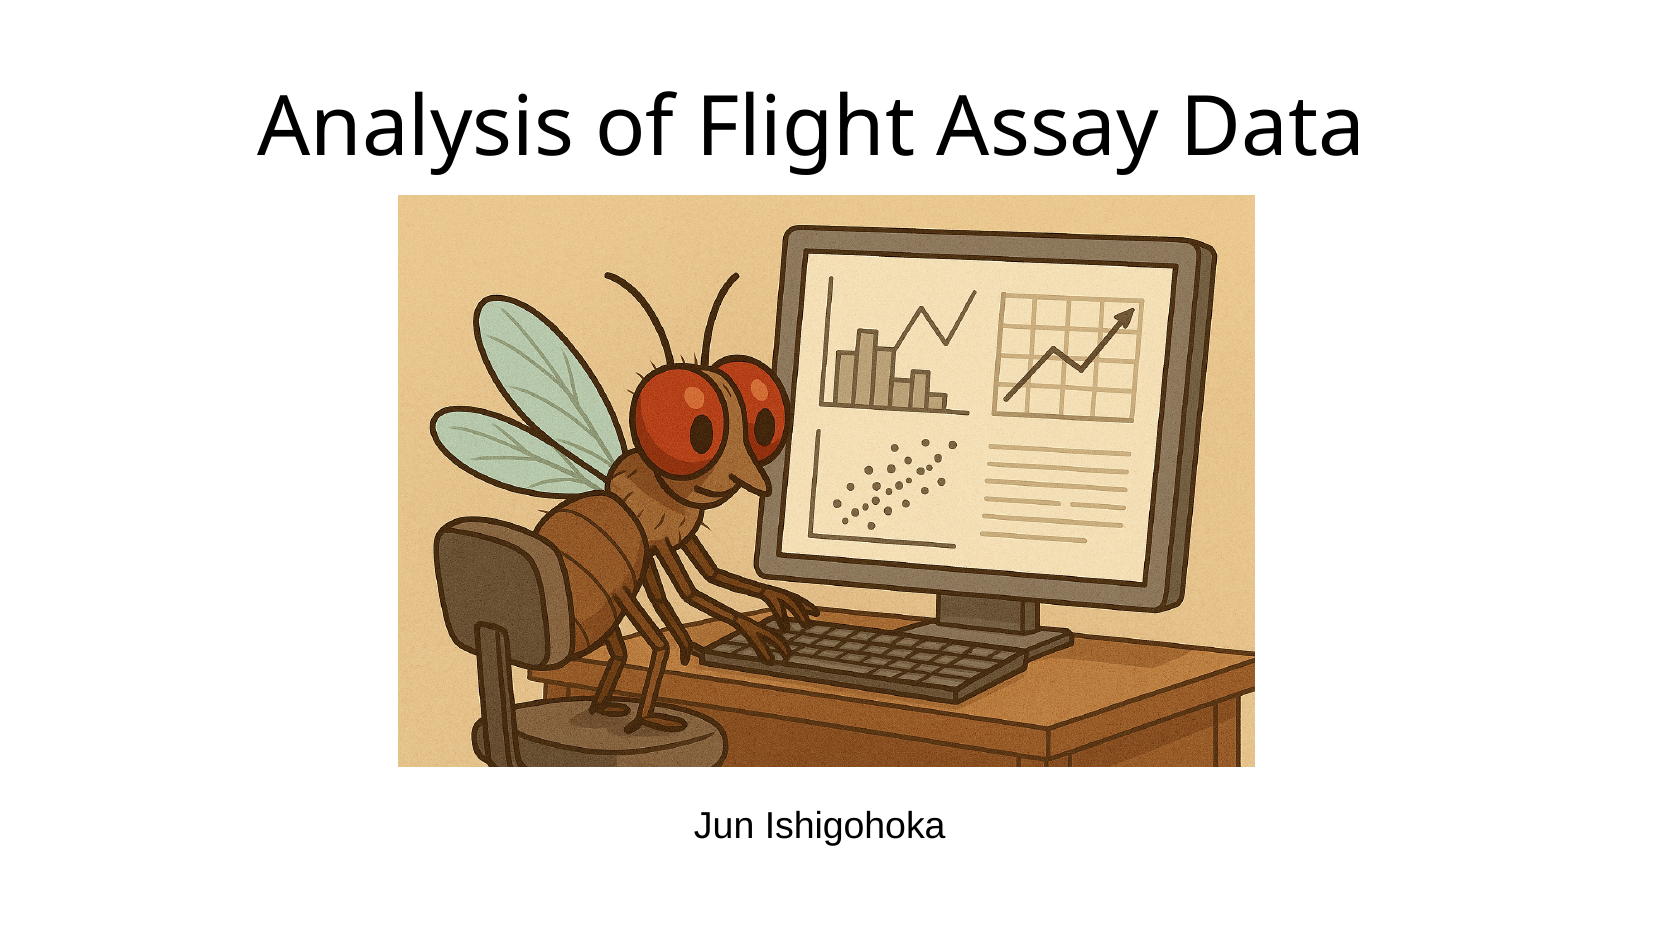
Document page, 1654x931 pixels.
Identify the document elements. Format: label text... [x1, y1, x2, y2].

text_box Analysis of Flight Assay Data [59, 59, 1565, 207]
text_box Jun Ishigohoka [679, 797, 975, 916]
picture [398, 195, 1255, 767]
